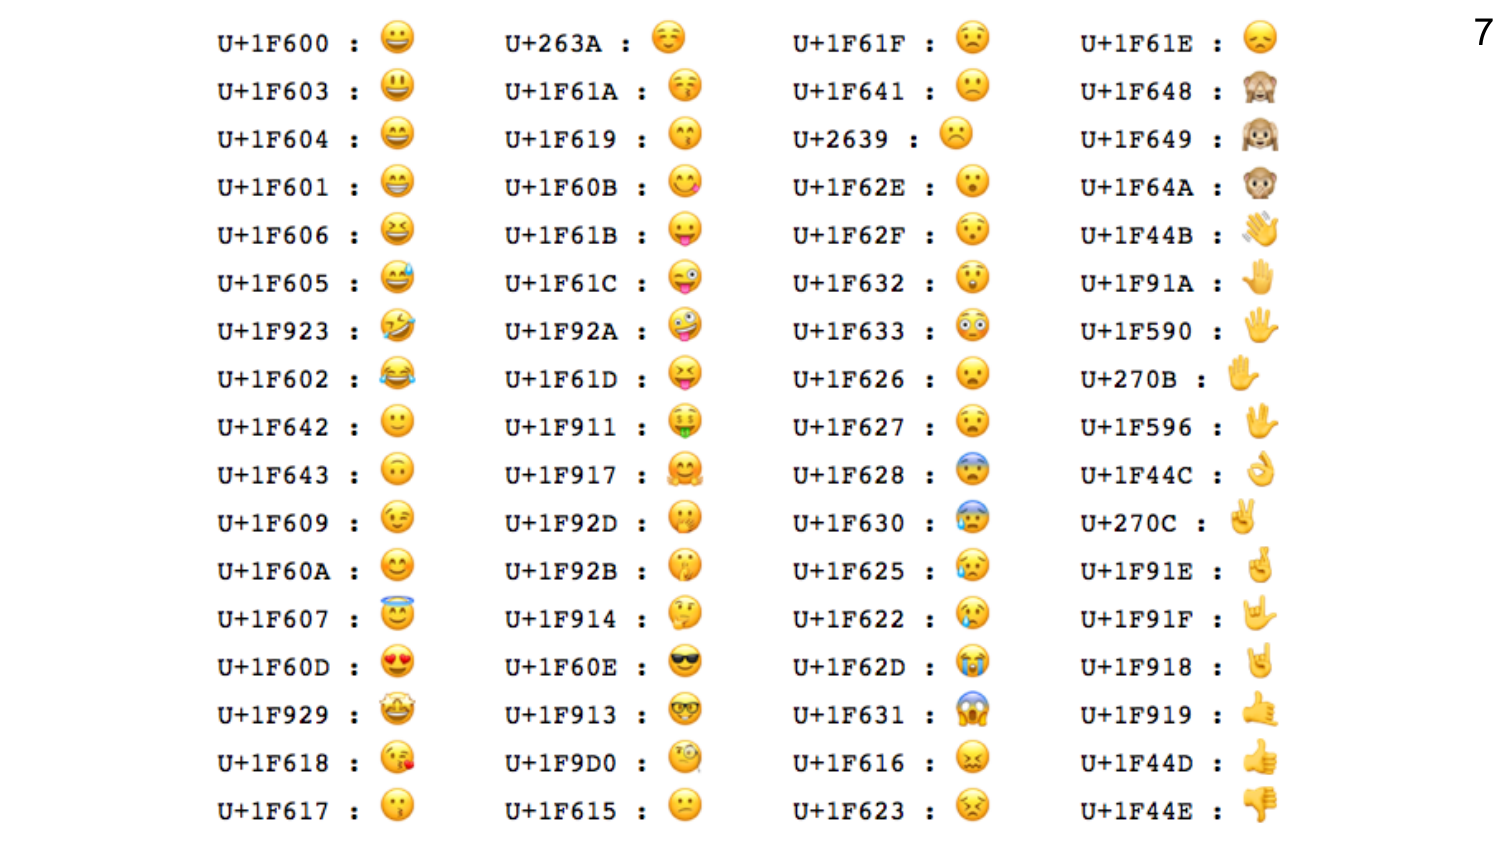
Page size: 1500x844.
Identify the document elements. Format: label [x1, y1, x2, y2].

picture [201, 13, 1299, 844]
